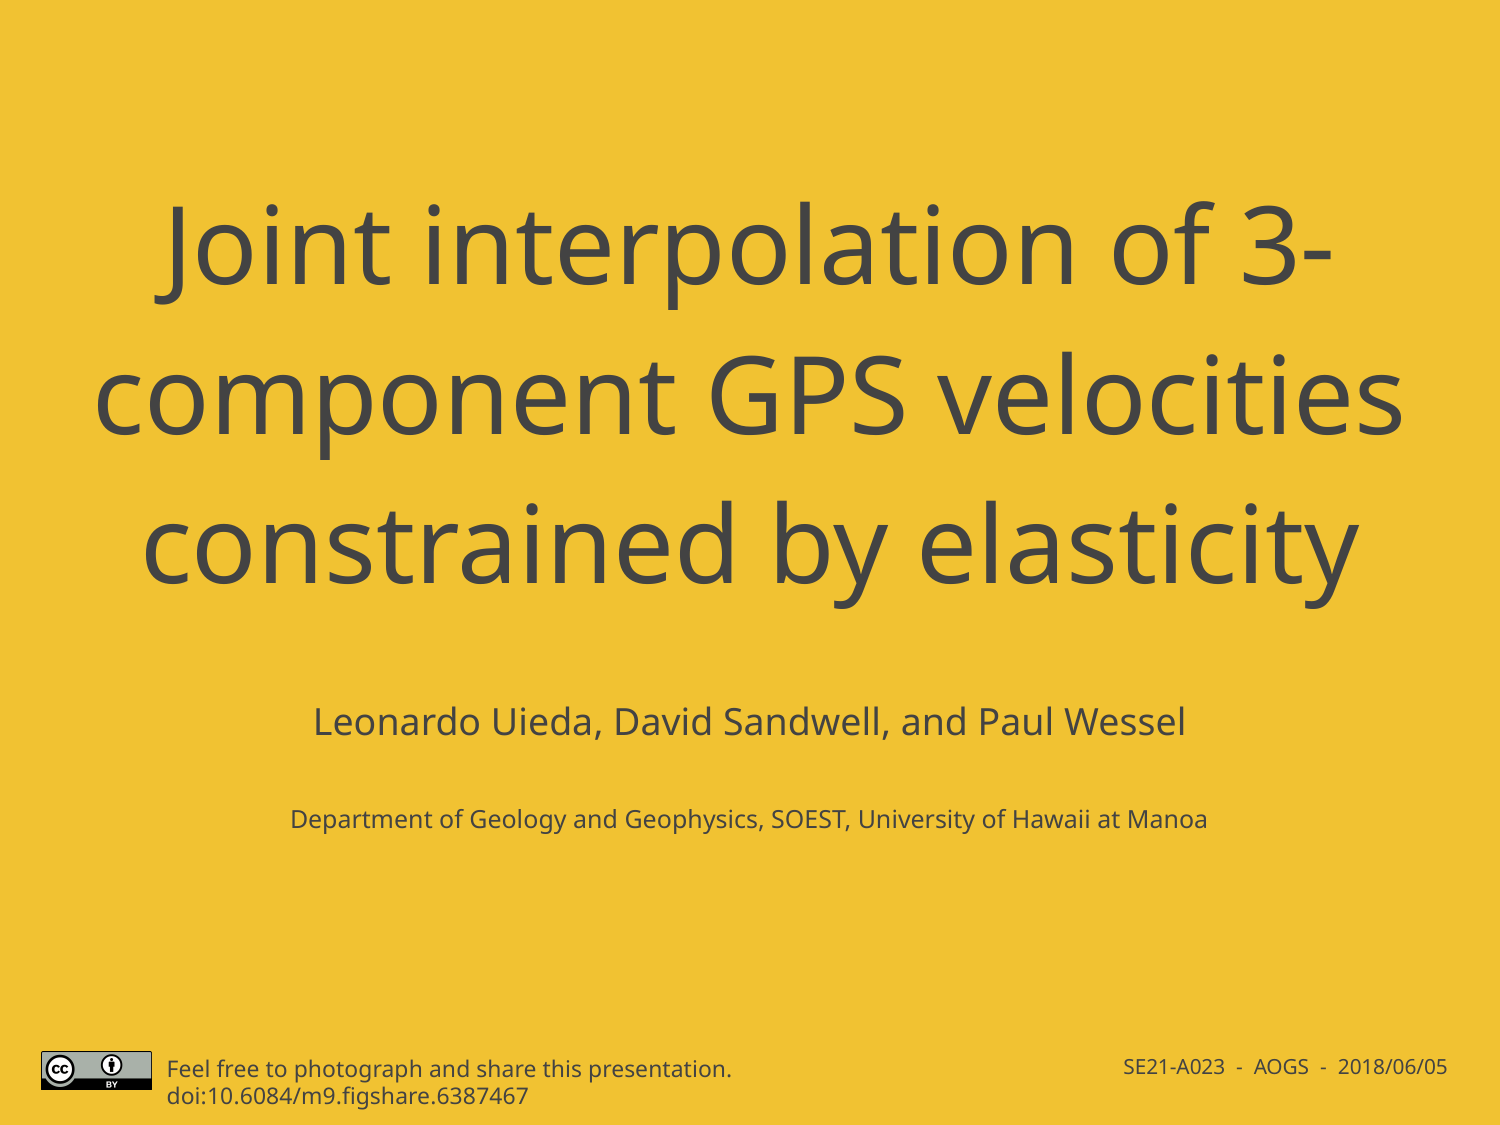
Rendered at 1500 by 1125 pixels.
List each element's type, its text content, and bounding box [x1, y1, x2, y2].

subtitle Feel free to photograph and share this presentation. doi:10.6084/m9.figshare.6387467 [151, 1039, 1127, 1092]
title Joint interpolation of 3-component GPS velocities constrained by elasticity [51, 156, 1449, 606]
subtitle SE21-A023 - AOGS - 2018/06/05 [1127, 1039, 1463, 1092]
picture [41, 1051, 151, 1090]
subtitle Leonardo Uieda, David Sandwell, and Paul Wessel [51, 683, 1449, 767]
subtitle Department of Geology and Geophysics, SOEST, University of Hawaii at Manoa [51, 788, 1449, 873]
